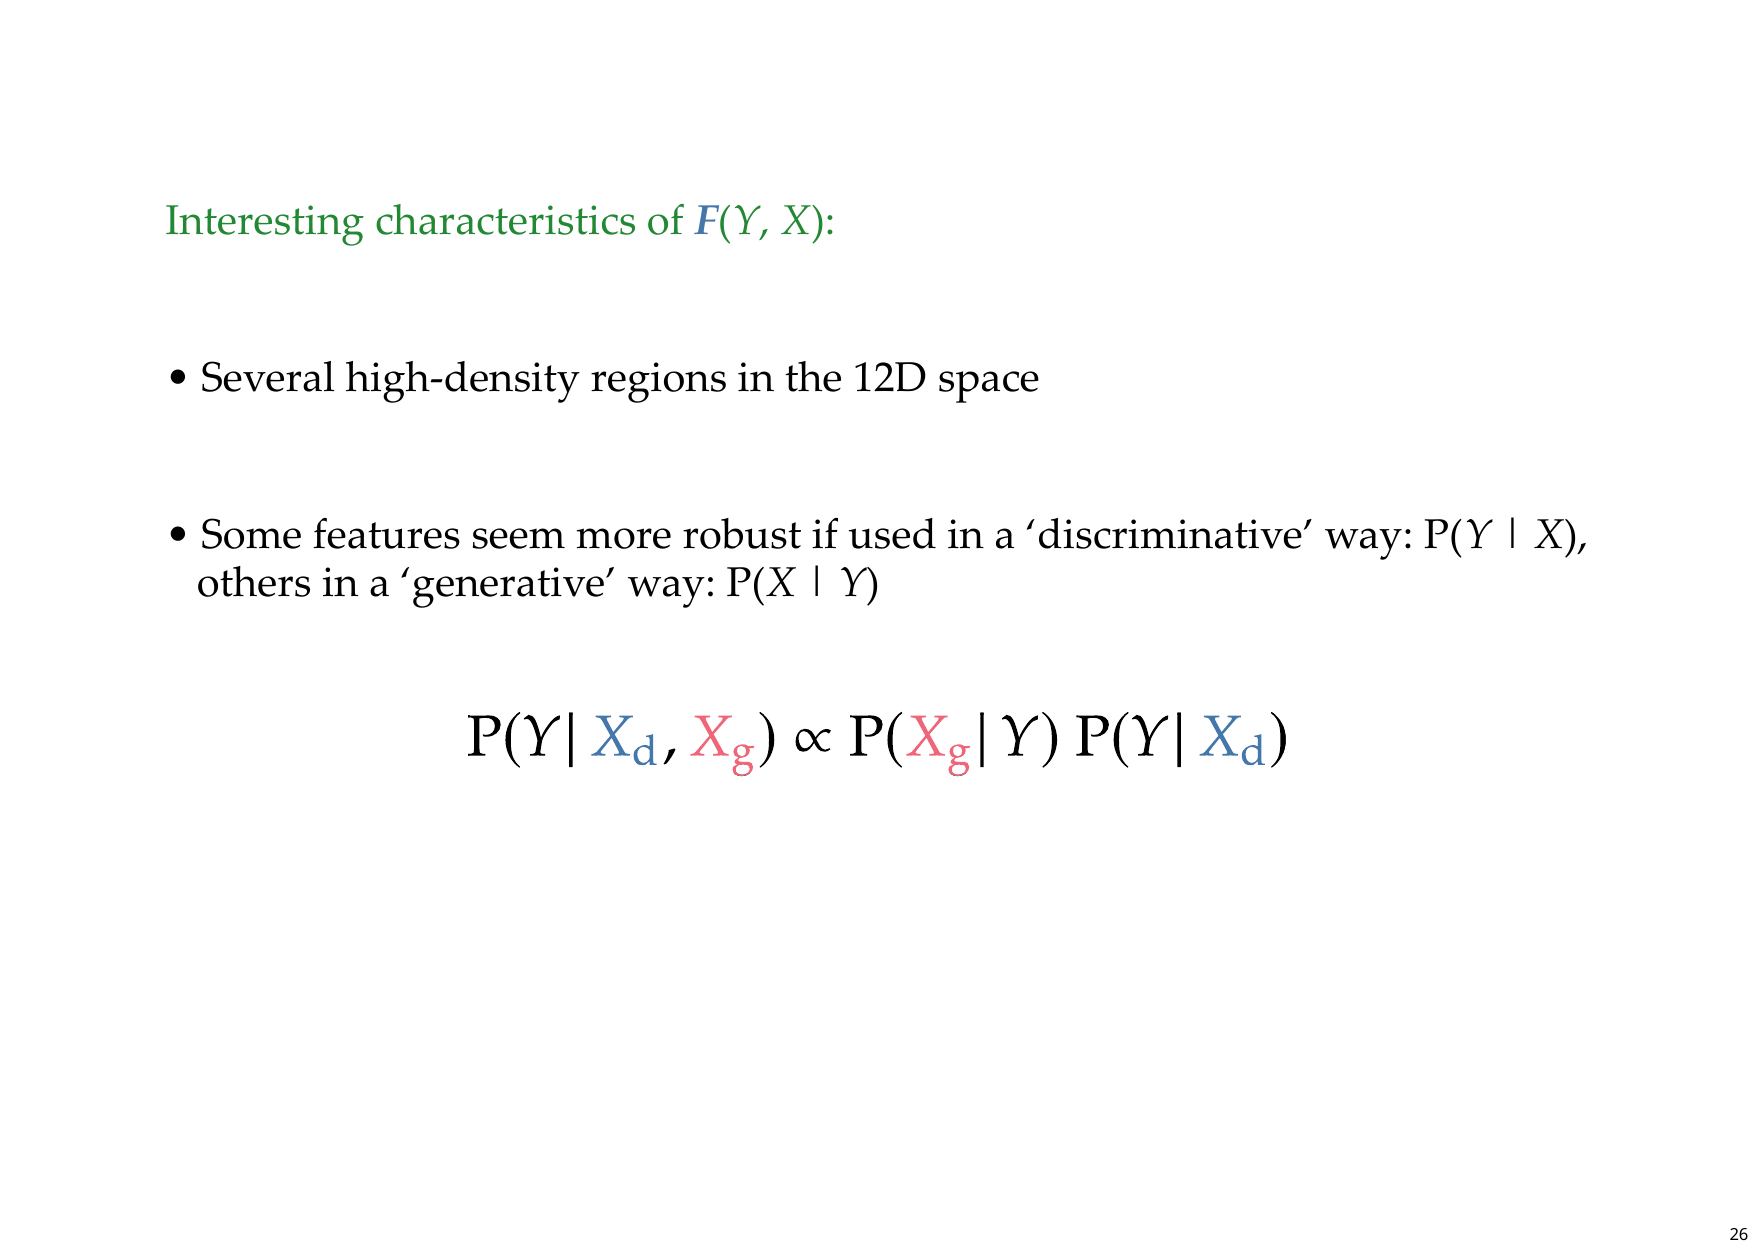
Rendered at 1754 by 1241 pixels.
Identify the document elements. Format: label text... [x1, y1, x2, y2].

text_box Interesting characteristics of F(Y, X): • Several high-density regions in the 12D space • Some features seem more robust if used in a ‘discriminative’ way: P(Y | X), others in a ‘generative’ way: P(X | Y) [150, 196, 1604, 693]
text_box [468, 711, 1286, 777]
